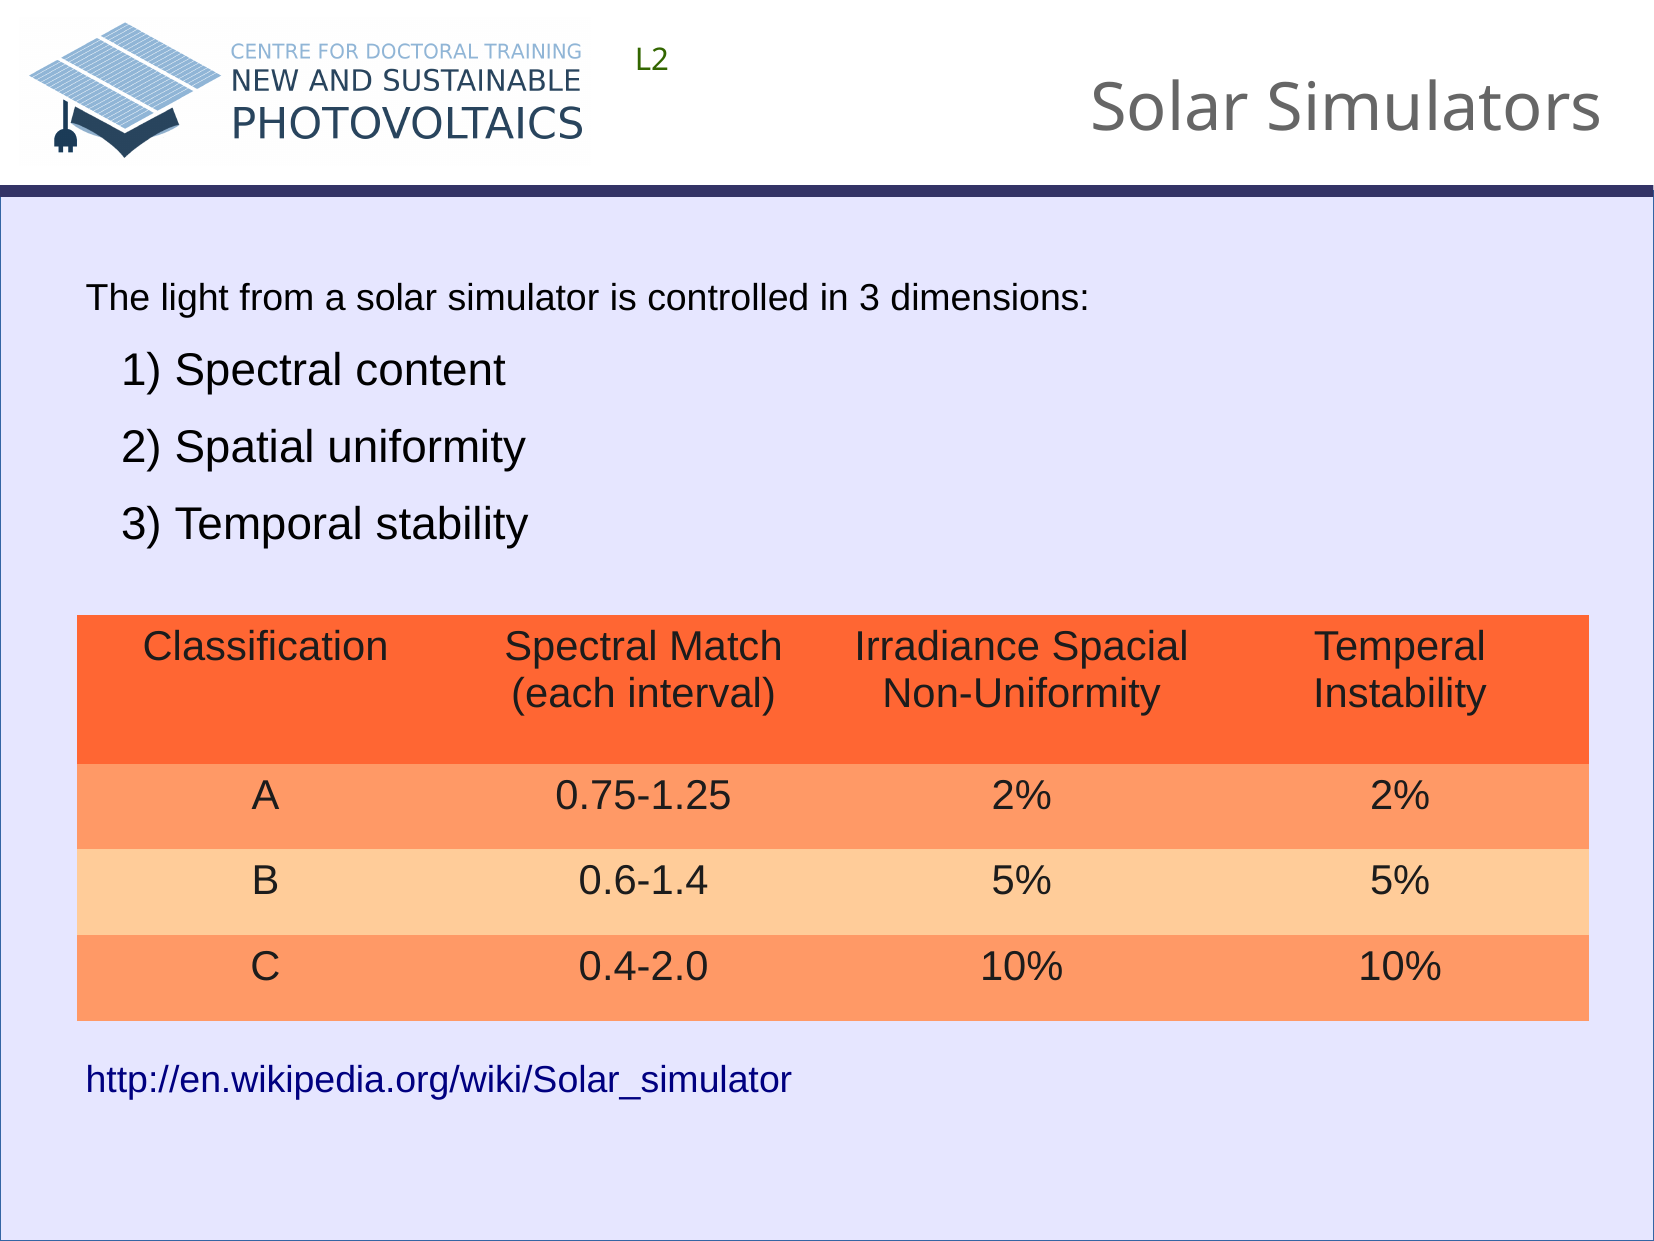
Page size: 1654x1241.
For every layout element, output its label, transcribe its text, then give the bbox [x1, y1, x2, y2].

table_header Irradiance Spacial Non-Uniformity [833, 615, 1211, 764]
text_box Solar Simulators [767, 51, 1619, 142]
table_header Spectral Match (each interval) [455, 615, 833, 764]
table_cell 0.75-1.25 [455, 764, 833, 849]
picture [19, 17, 591, 166]
table_cell C [77, 935, 455, 1021]
table_cell 2% [1211, 764, 1589, 849]
table_cell B [77, 849, 455, 935]
table_cell 5% [1211, 849, 1589, 935]
table_cell 5% [833, 849, 1211, 935]
table_cell 2% [833, 764, 1211, 849]
table_cell 10% [833, 935, 1211, 1021]
table_cell 10% [1211, 935, 1589, 1021]
table_cell 0.6-1.4 [455, 849, 833, 935]
text_box http://en.wikipedia.org/wiki/Solar_simulator [70, 1051, 1359, 1146]
table_cell A [77, 764, 455, 849]
text_box [0, 197, 1654, 1241]
text_box L2 [620, 29, 880, 80]
table_header Classification [77, 615, 455, 764]
text_box The light from a solar simulator is controlled in 3 dimensions: Spectral content Spatial uniformity Temporal stability [70, 248, 1595, 578]
table_header Temperal Instability [1211, 615, 1589, 764]
table_cell 0.4-2.0 [455, 935, 833, 1021]
